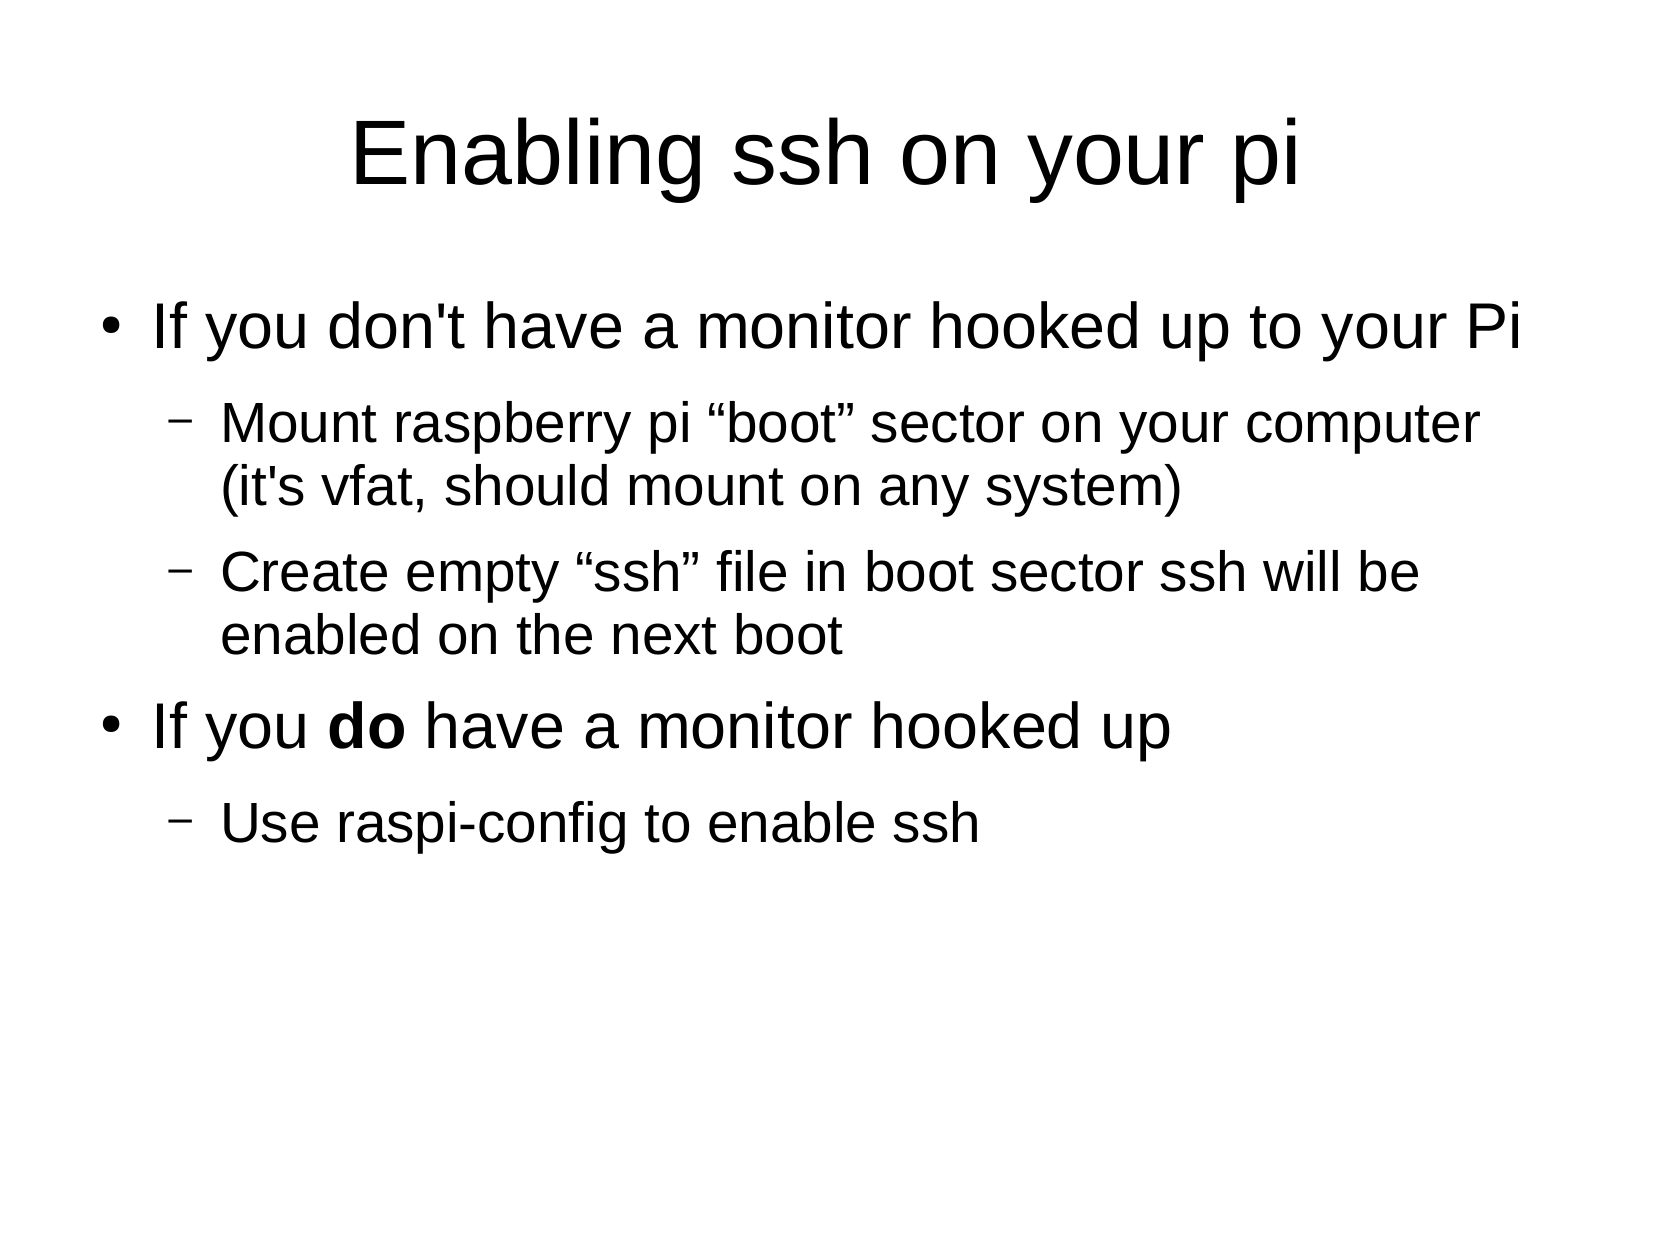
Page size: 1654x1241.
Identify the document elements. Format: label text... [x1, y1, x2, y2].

list If you don't have a monitor hooked up to your Pi Mount raspberry pi “boot” sector on your computer (it's vfat, should mount on any system) Create empty “ssh” file in boot sector ssh will be enabled on the next boot If you do have a monitor hooked up Use raspi-config to enable ssh [82, 290, 1538, 1010]
title Enabling ssh on your pi [82, 49, 1571, 257]
